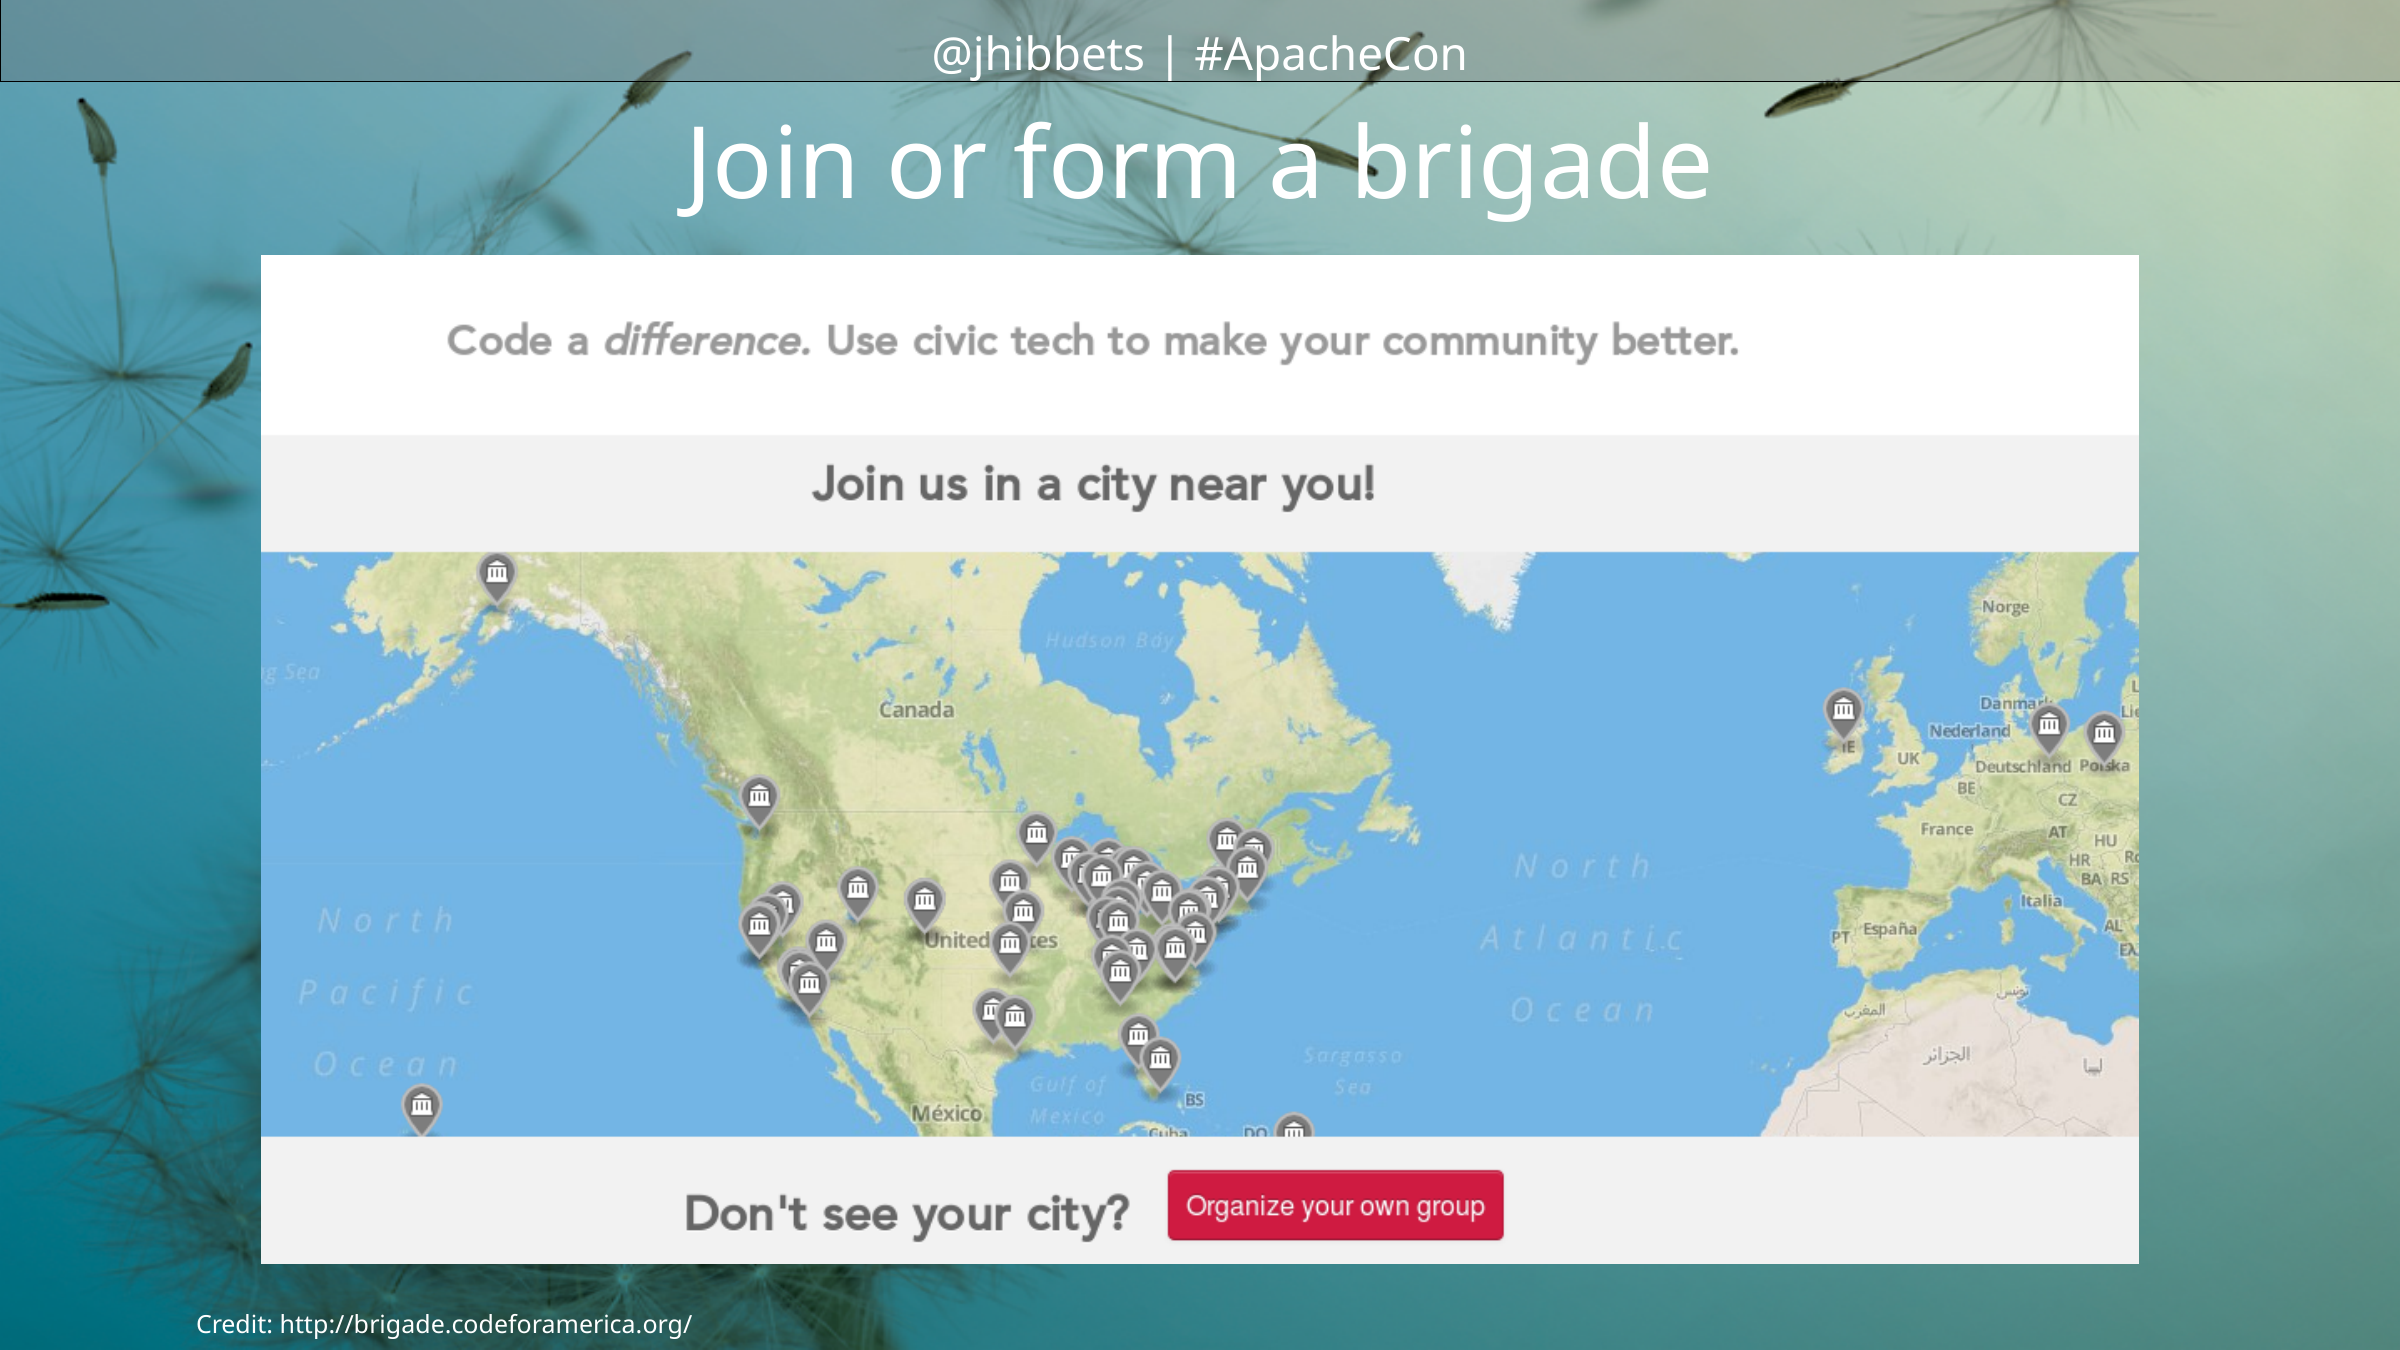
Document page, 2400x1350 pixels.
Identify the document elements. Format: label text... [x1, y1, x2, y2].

text_box Credit: http://brigade.codeforamerica.org/ [181, 1298, 956, 1346]
picture [0, 82, 2400, 1350]
title Join or form a brigade [120, 46, 2281, 273]
